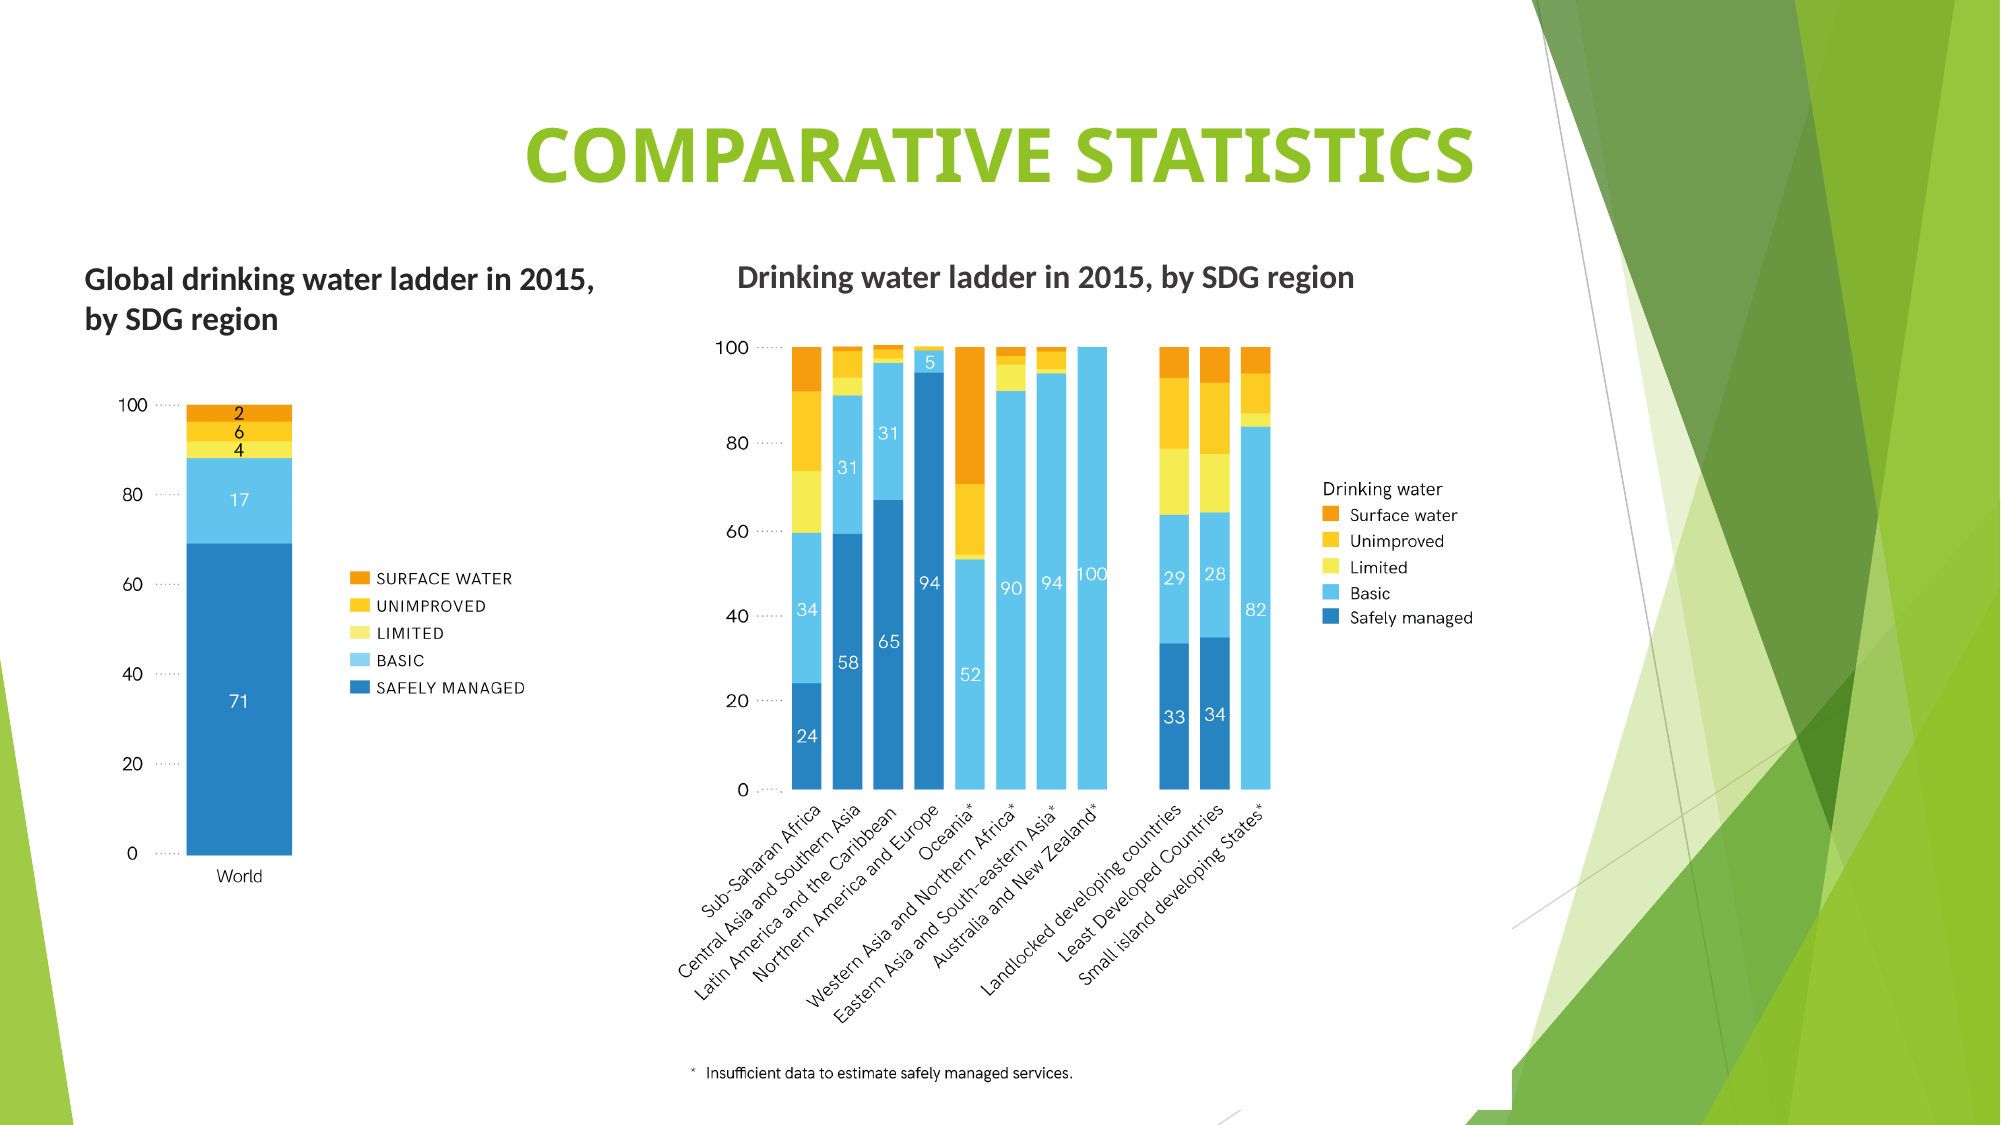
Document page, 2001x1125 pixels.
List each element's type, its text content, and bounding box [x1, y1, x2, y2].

text_box Global drinking water ladder in 2015, by SDG region [69, 249, 651, 346]
text_box Drinking water ladder in 2015, by SDG region [722, 247, 1392, 304]
title COMPARATIVE STATISTICS [294, 99, 1706, 317]
picture [71, 306, 1512, 1110]
